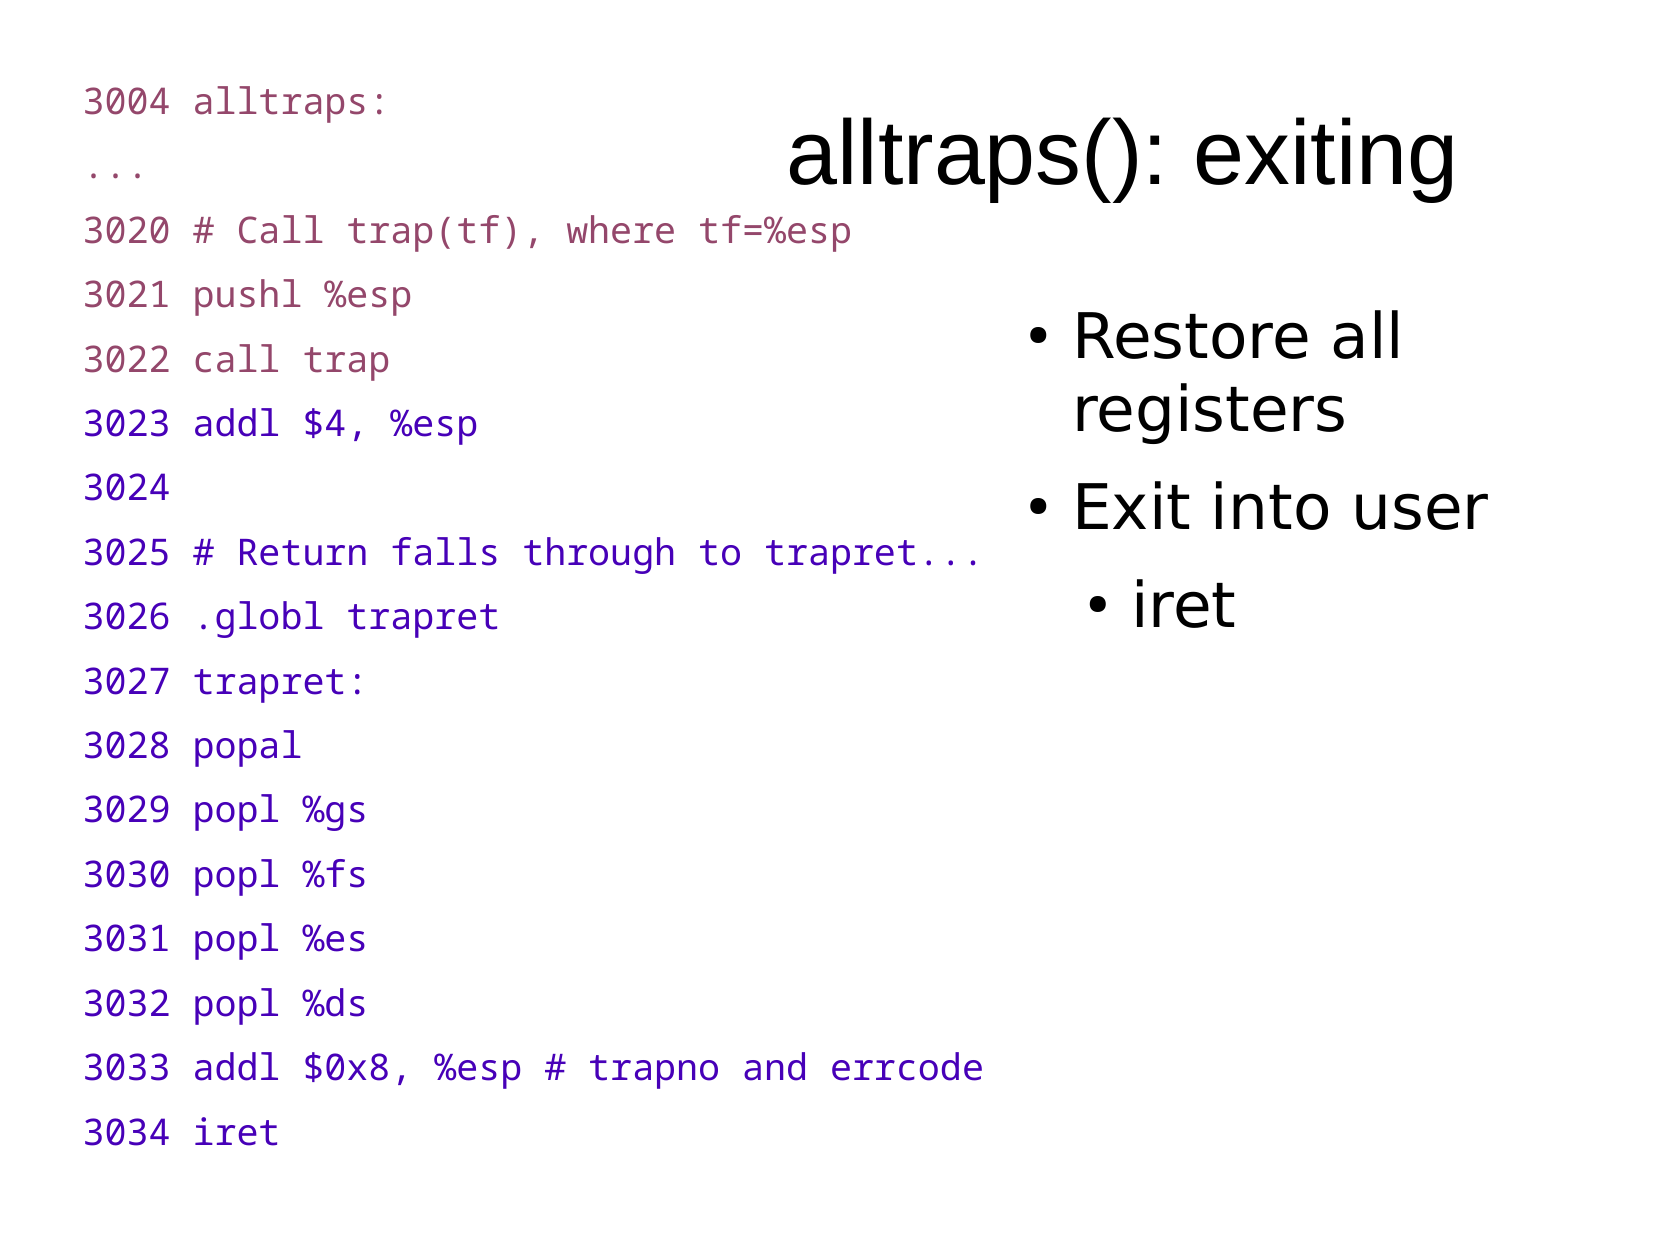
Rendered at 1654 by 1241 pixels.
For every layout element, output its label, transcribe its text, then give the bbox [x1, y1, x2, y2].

title alltraps(): exiting [675, 49, 1571, 257]
text_box Restore all registers Exit into user iret [1012, 300, 1539, 649]
list 3004 alltraps: ... 3020 # Call trap(tf), where tf=%esp 3021 pushl %esp 3022 call trap 3023 addl $4, %esp 3024 3025 # Return falls through to trapret... 3026 .globl trapret 3027 trapret: 3028 popal 3029 popl %gs 3030 popl %fs 3031 popl %es 3032 popl %ds 3033 addl $0x8, %esp # trapno and errcode 3034 iret [82, 75, 1571, 1163]
